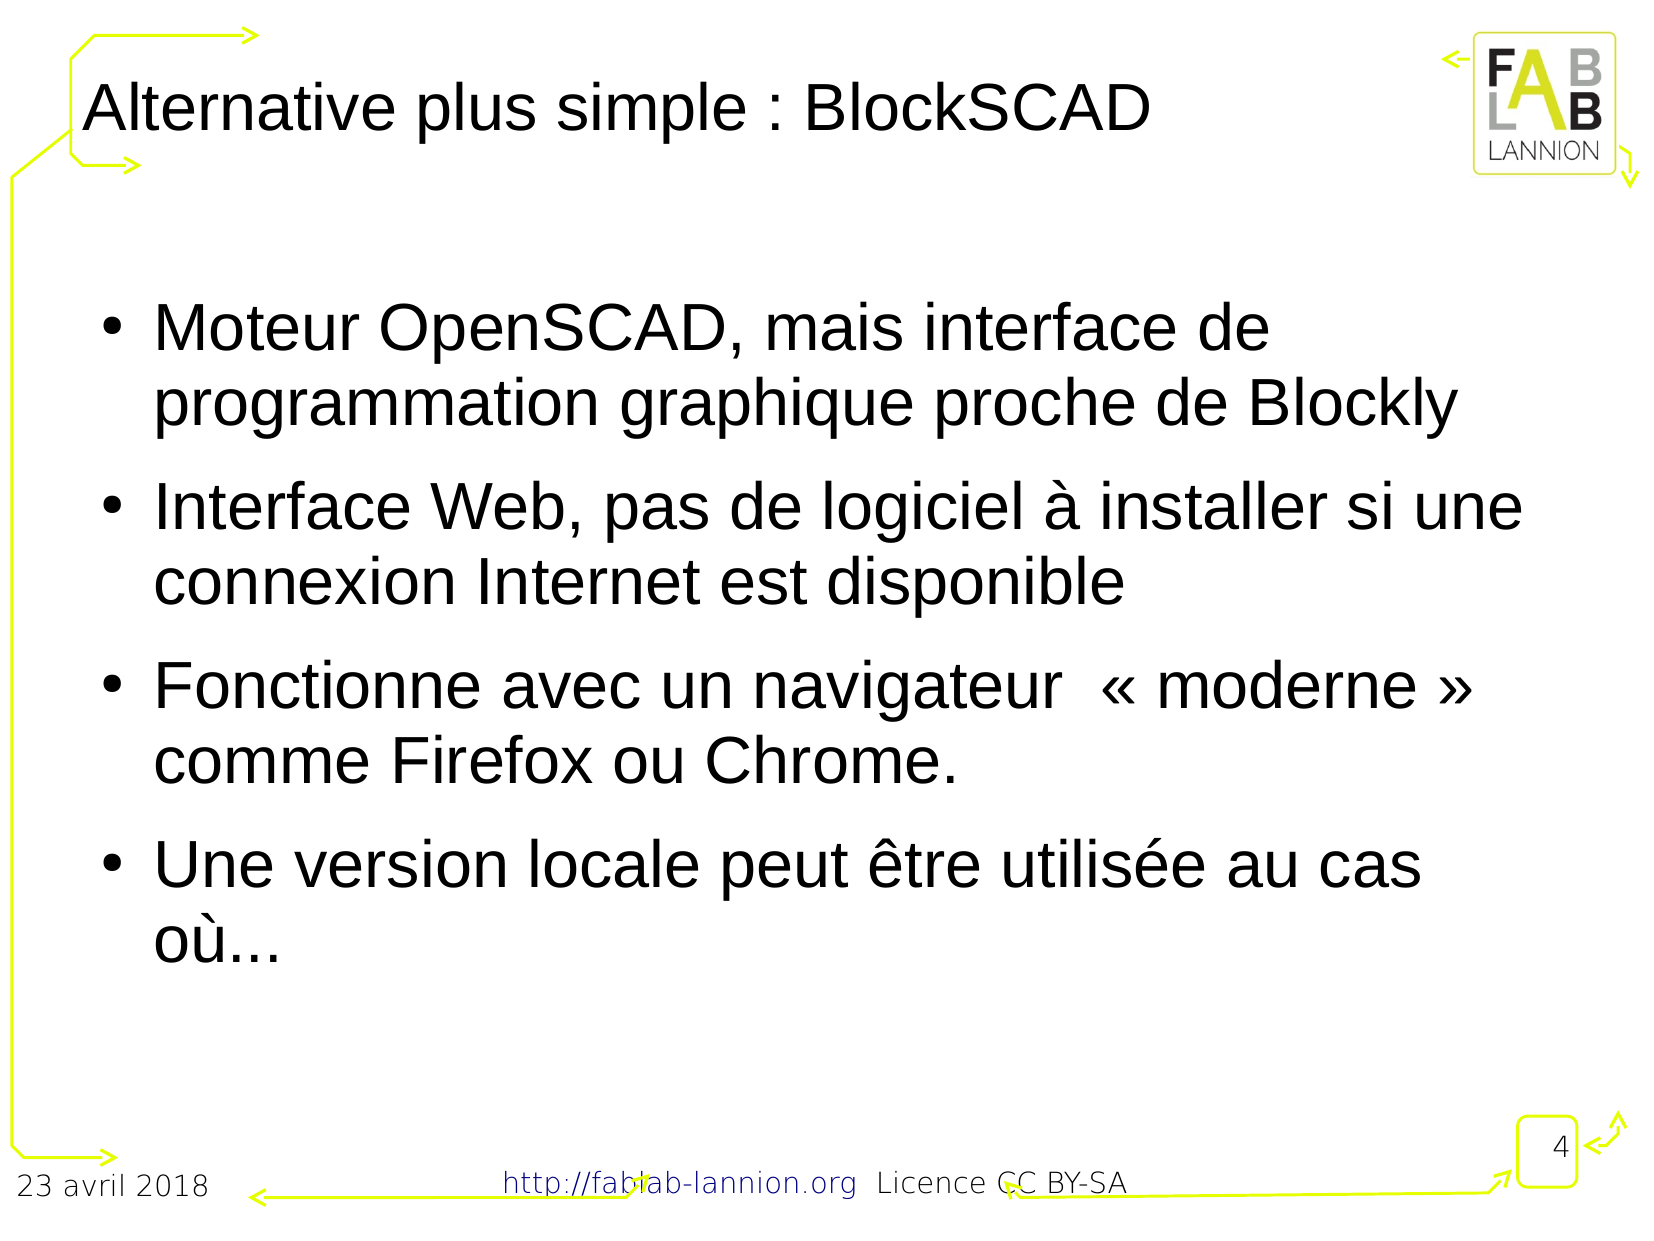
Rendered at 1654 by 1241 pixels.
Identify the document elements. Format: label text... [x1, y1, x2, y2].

list Moteur OpenSCAD, mais interface de programmation graphique proche de Blockly Interface Web, pas de logiciel à installer si une connexion Internet est disponible Fonctionne avec un navigateur « moderne » comme Firefox ou Chrome. Une version locale peut être utilisée au cas où... [82, 290, 1571, 1010]
title Alternative plus simple : BlockSCAD [82, 49, 1441, 166]
picture [1470, 29, 1619, 178]
